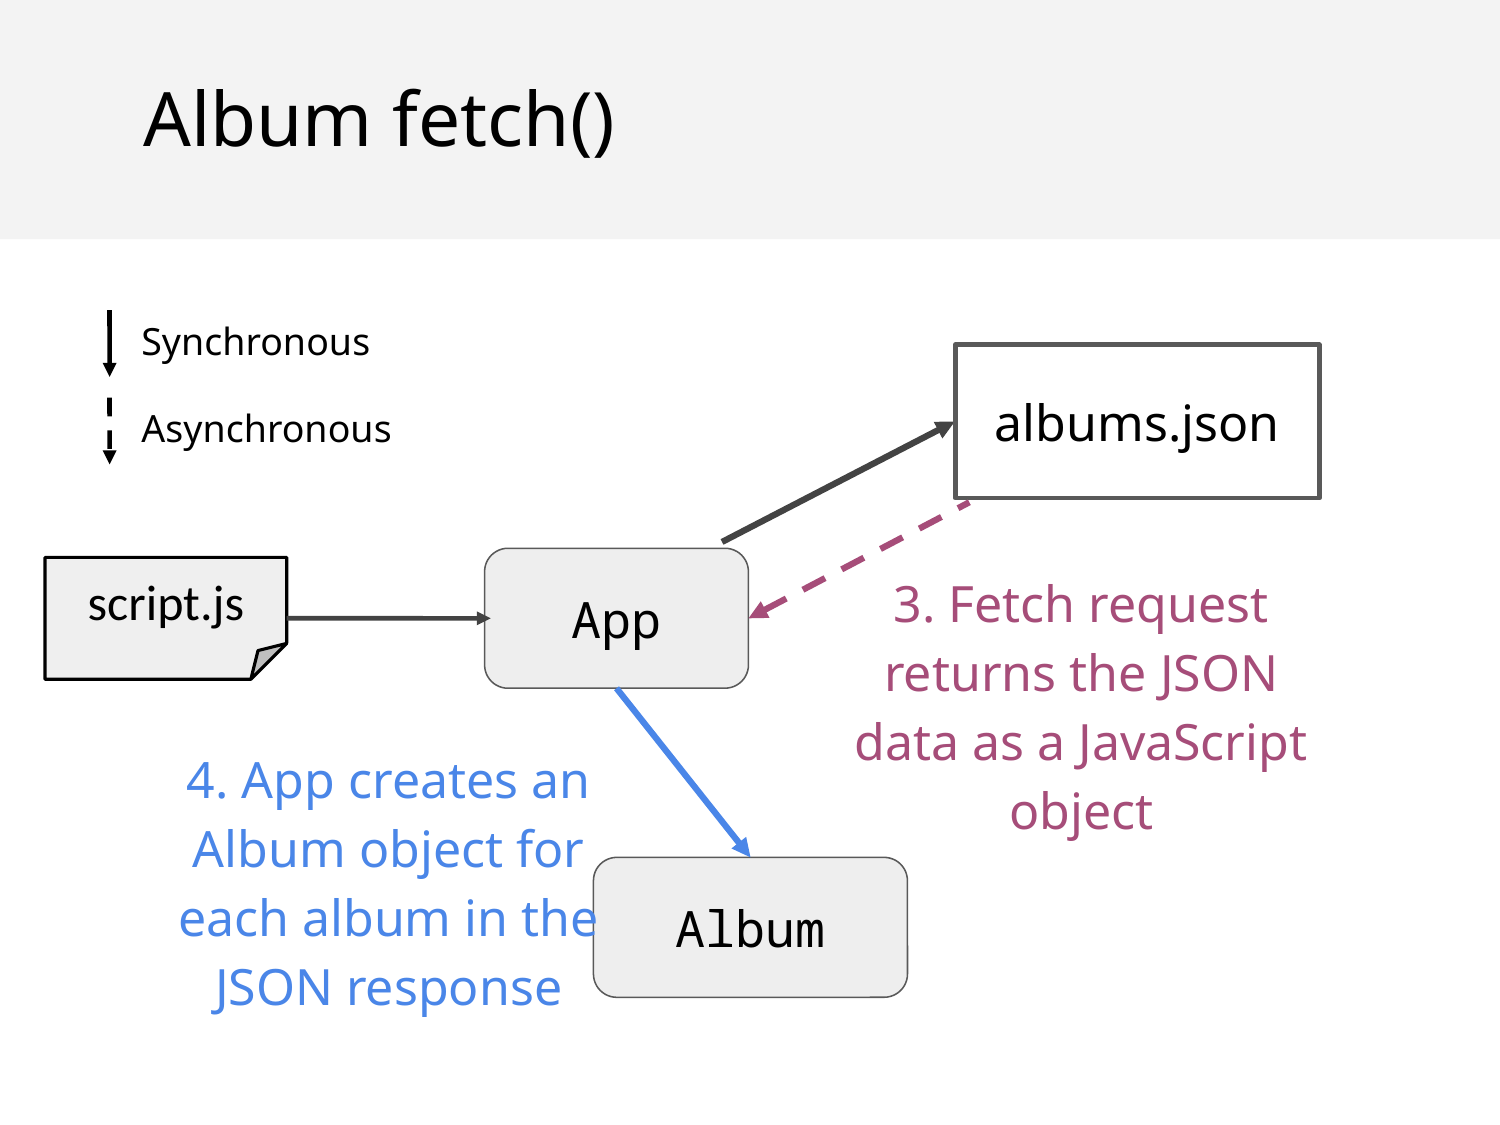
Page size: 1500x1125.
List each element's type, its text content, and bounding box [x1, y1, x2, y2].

text_box App [484, 548, 749, 689]
title Album fetch() [128, 56, 1372, 183]
text_box script.js [45, 557, 287, 680]
text_box Album [594, 857, 908, 998]
list 3. Fetch request returns the JSON data as a JavaScript object [826, 548, 1336, 674]
text_box albums.json [955, 344, 1320, 499]
list 4. App creates an Album object for each album in the JSON response [134, 724, 644, 979]
text_box Asynchronous [126, 390, 460, 446]
text_box Synchronous [126, 302, 460, 359]
